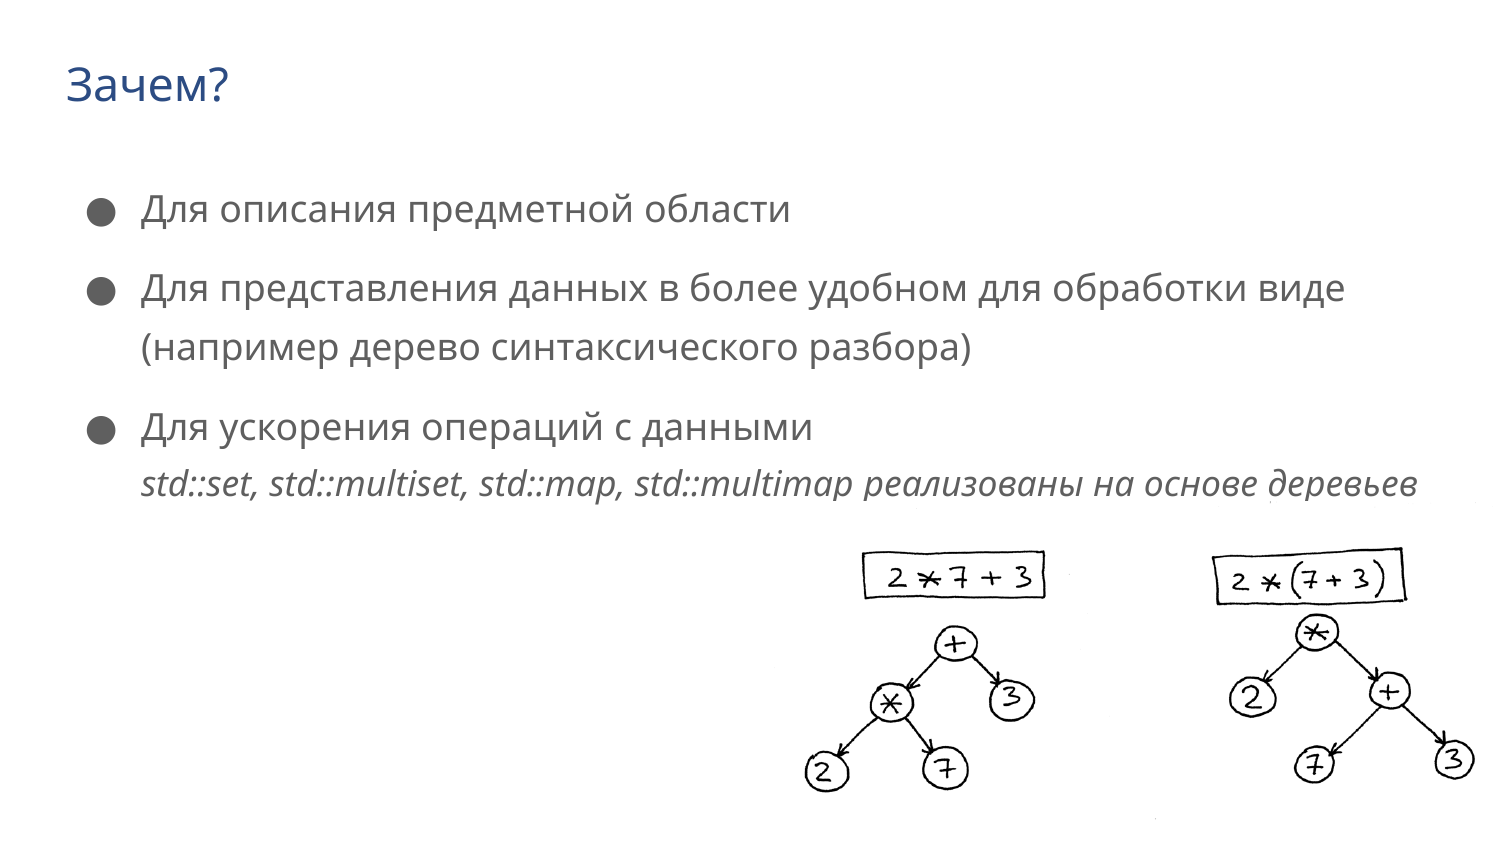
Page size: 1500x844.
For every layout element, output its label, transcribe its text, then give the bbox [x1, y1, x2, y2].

list Для описания предметной области Для представления данных в более удобном для обработки виде (например дерево синтаксического разбора) Для ускорения операций с данными std::set, std::multiset, std::map, std::multimap реализованы на основе деревьев [51, 159, 1449, 815]
title Зачем? [51, 36, 1449, 131]
picture [770, 501, 1500, 844]
